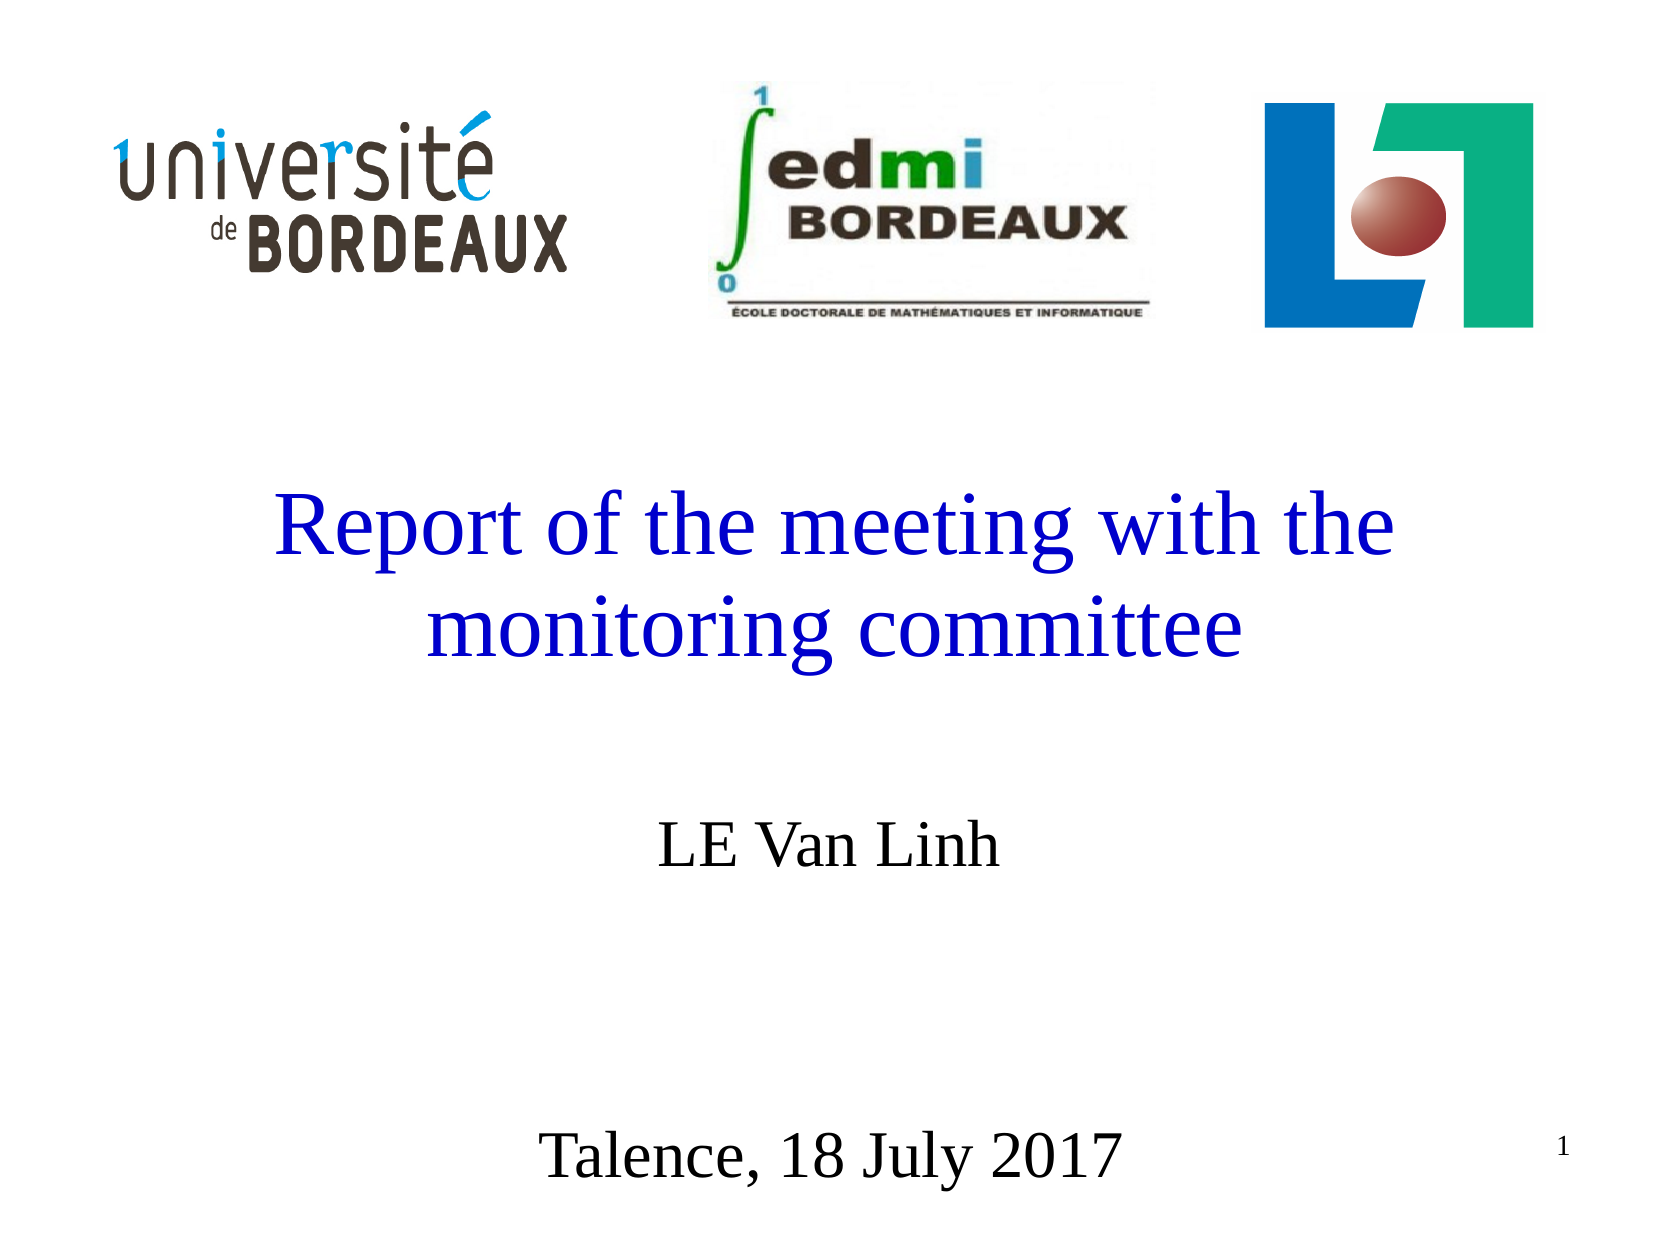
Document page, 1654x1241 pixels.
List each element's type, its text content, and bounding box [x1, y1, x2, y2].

text_box LE Van Linh [165, 754, 1494, 933]
title Report of the meeting with the monitoring committee [171, 472, 1501, 677]
picture [1251, 92, 1546, 333]
picture [693, 74, 1156, 319]
picture [71, 74, 616, 331]
subtitle Talence, 18 July 2017 [167, 1095, 1497, 1216]
